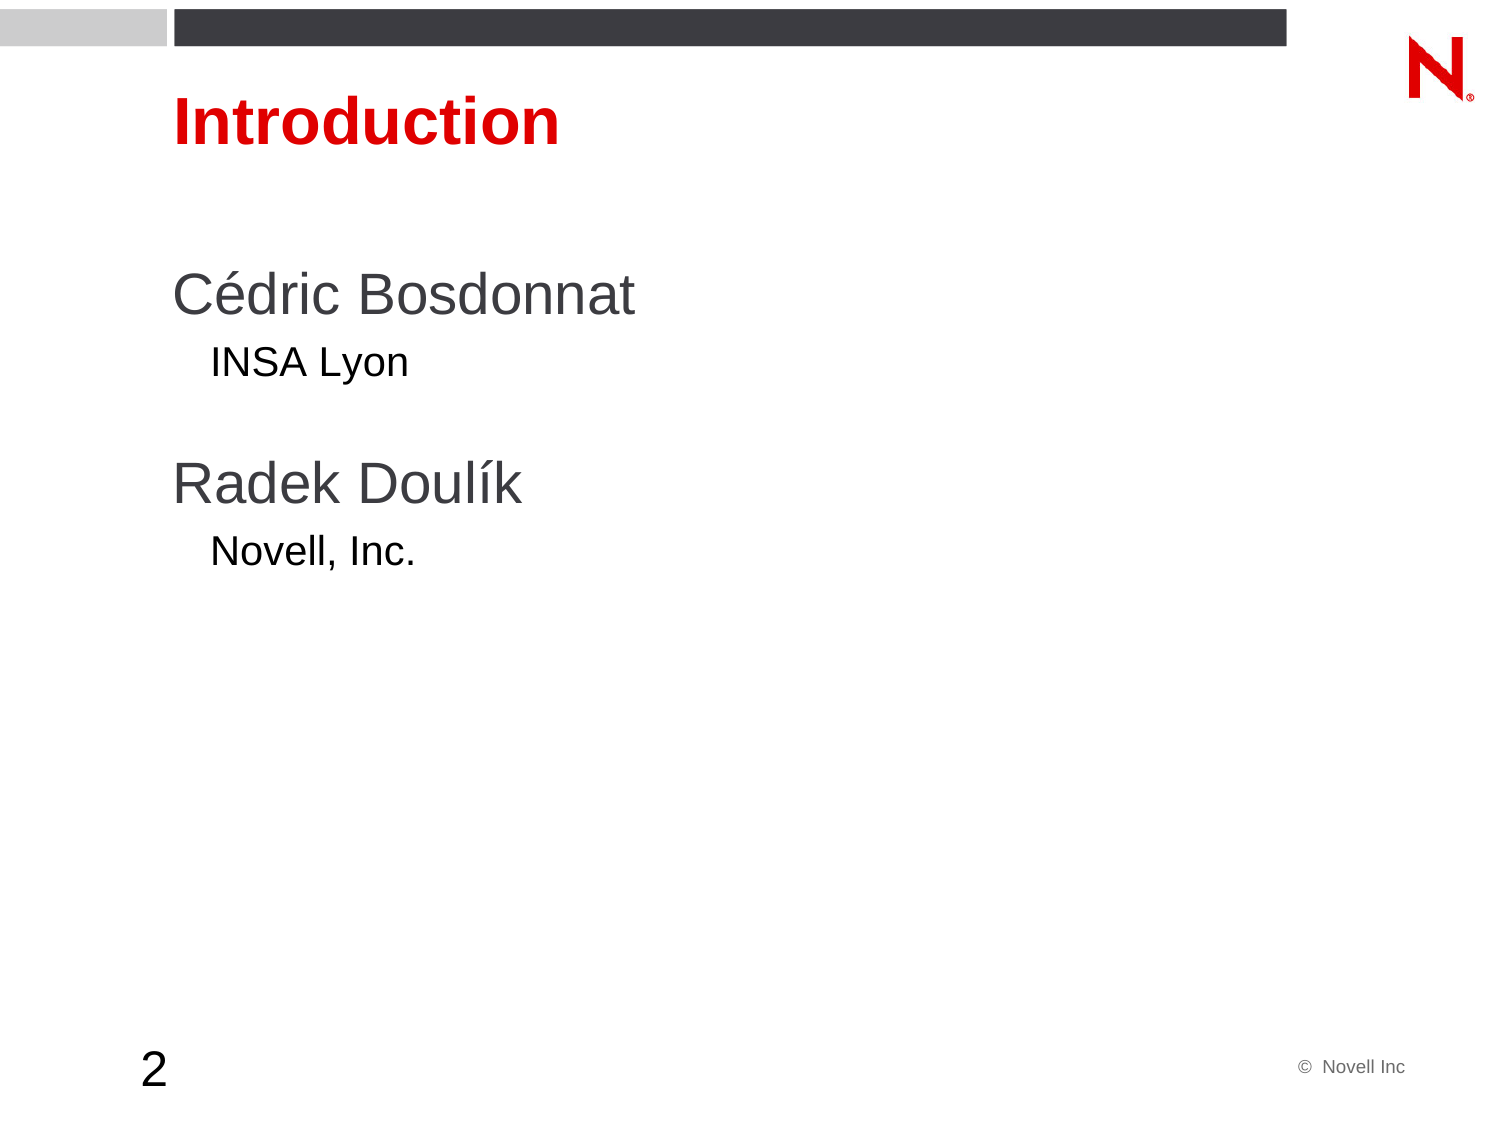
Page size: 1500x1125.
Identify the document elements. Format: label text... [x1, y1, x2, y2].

title Introduction [173, 41, 1395, 205]
list Radek Doulík Novell, Inc. [172, 434, 1413, 767]
picture [1404, 32, 1477, 105]
list Cédric Bosdonnat INSA Lyon [172, 246, 1413, 434]
